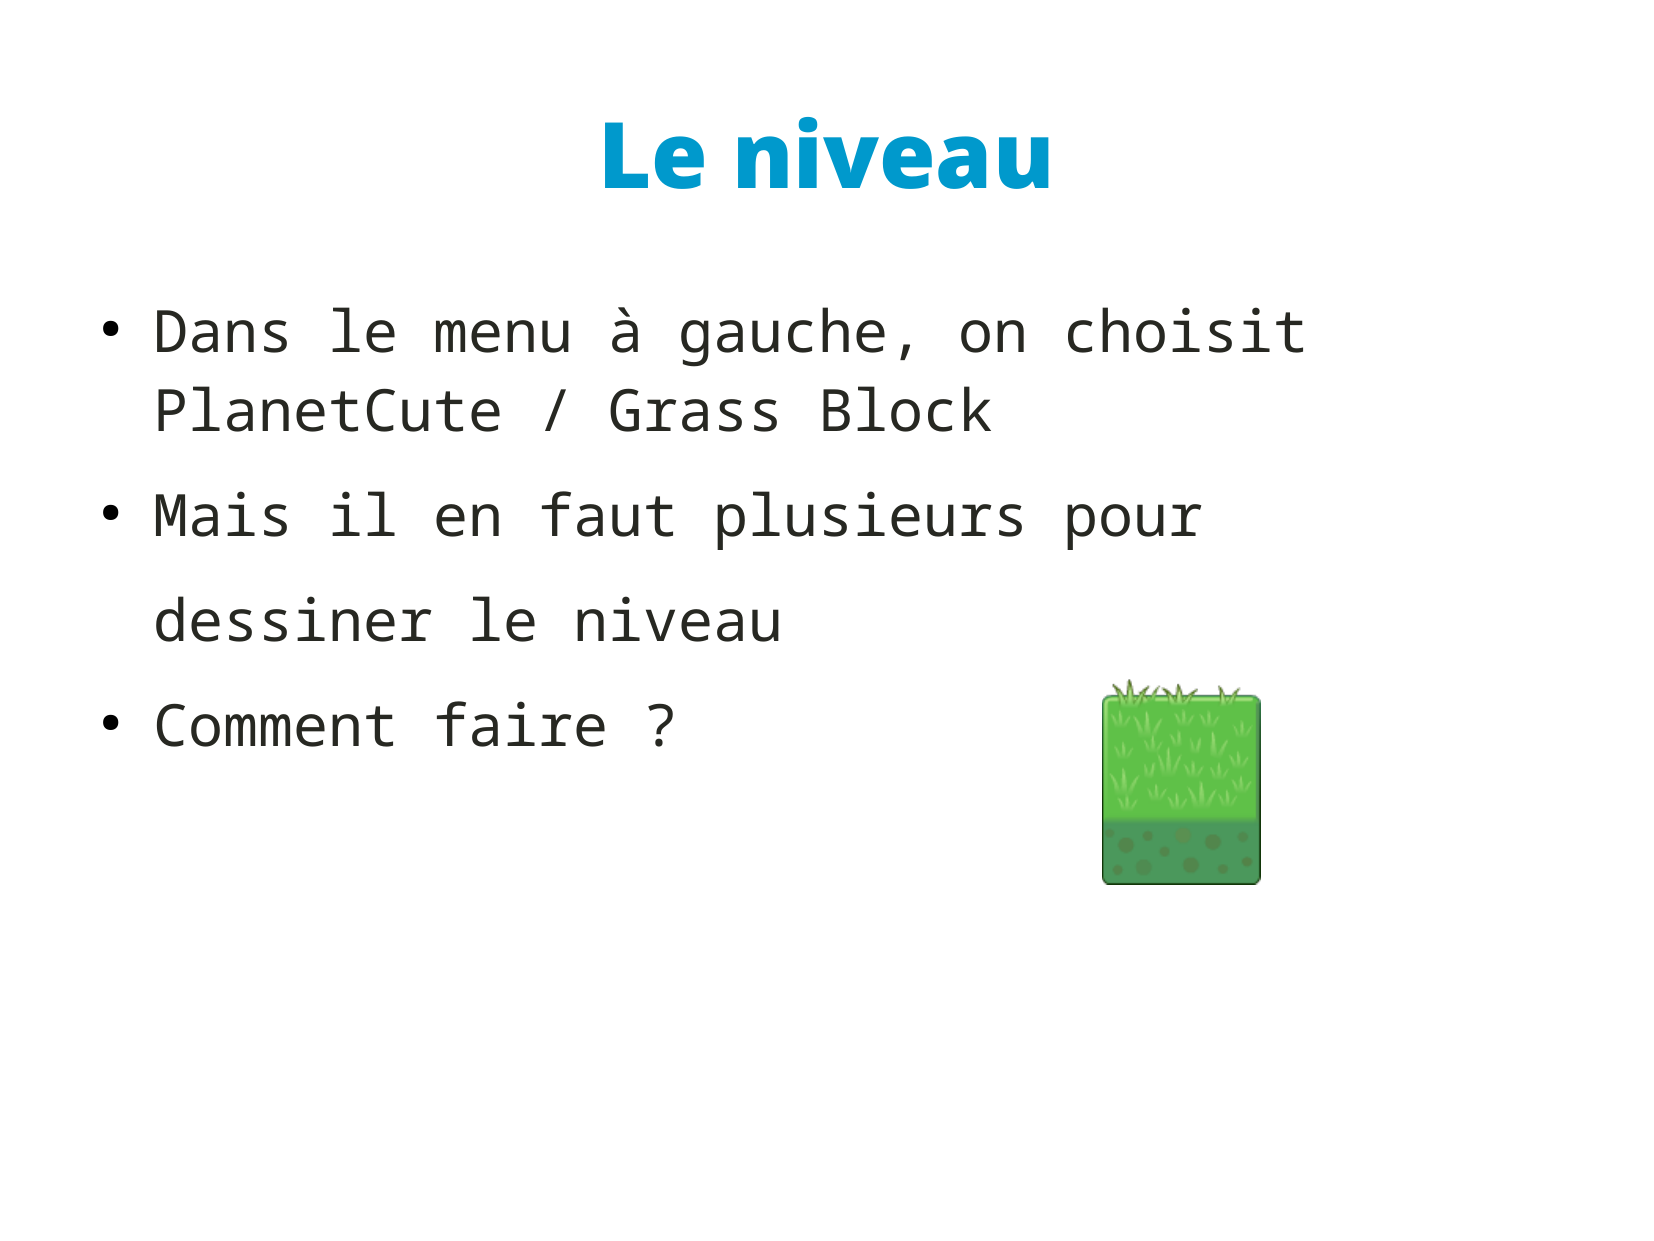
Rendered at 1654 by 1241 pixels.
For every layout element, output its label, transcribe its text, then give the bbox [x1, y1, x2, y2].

list Dans le menu à gauche, on choisit PlanetCute / Grass Block Mais il en faut plusieurs pour dessiner le niveau Comment faire ? [82, 290, 1571, 1010]
picture [1102, 617, 1261, 886]
title Le niveau [82, 49, 1571, 257]
